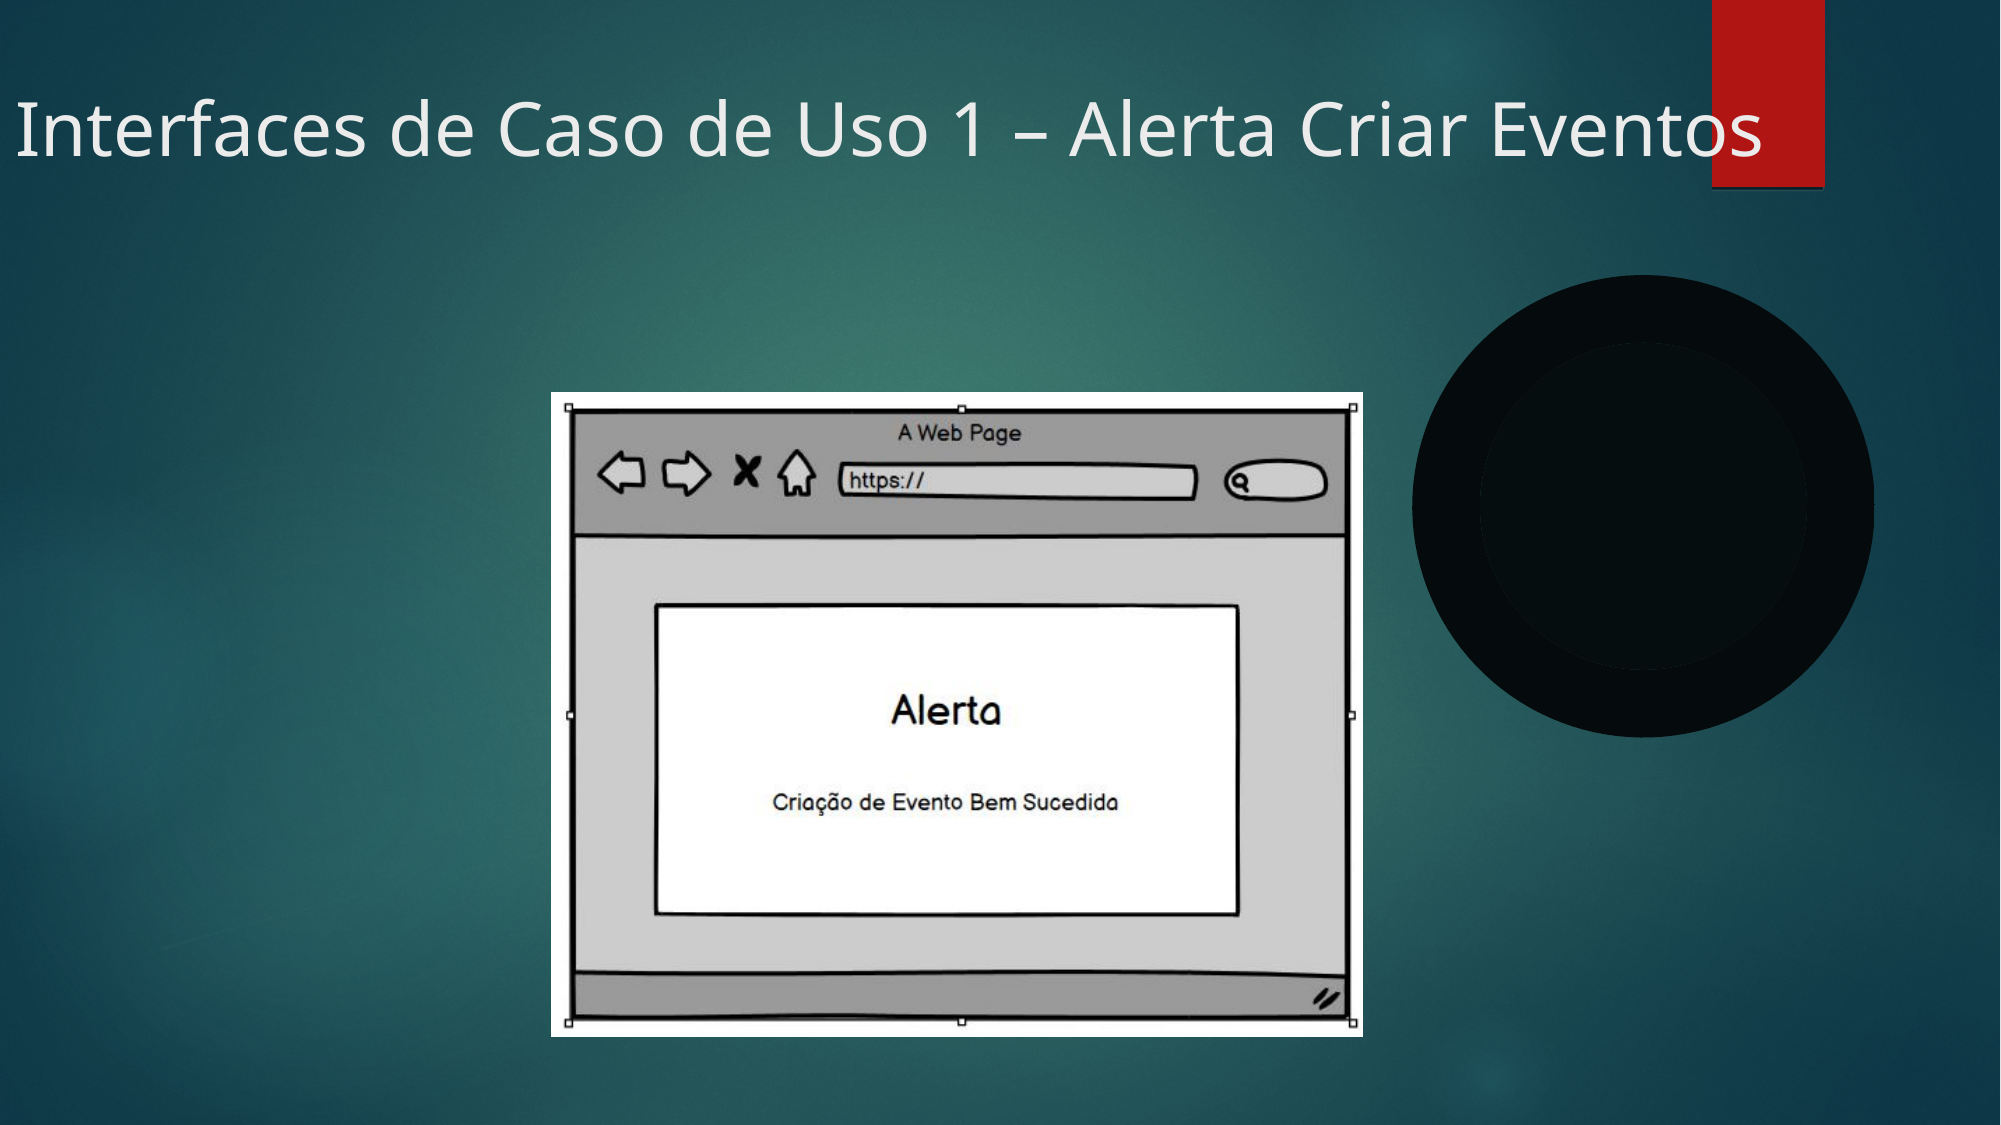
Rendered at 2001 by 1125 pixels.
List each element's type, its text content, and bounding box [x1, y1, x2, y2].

title Interfaces de Caso de Uso 1 – Alerta Criar Eventos [0, 74, 1943, 305]
picture [551, 392, 1363, 1037]
